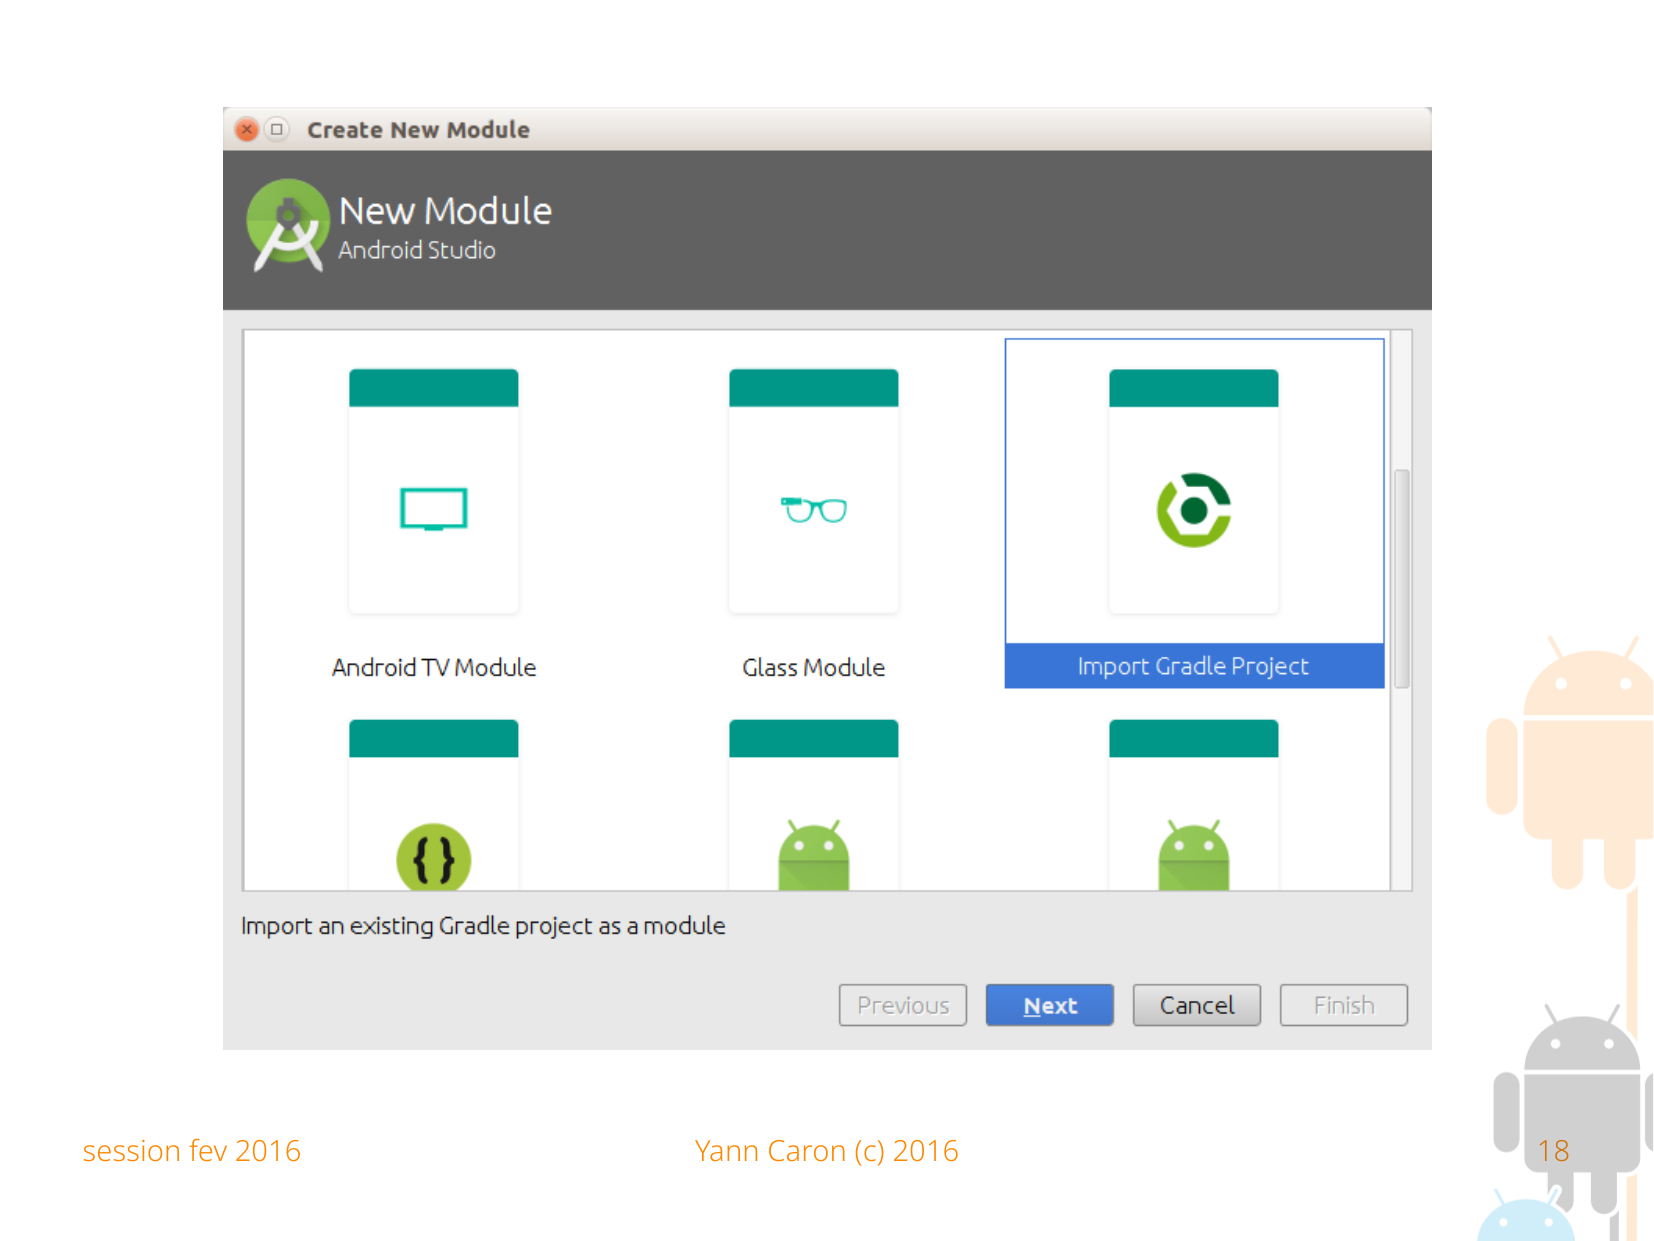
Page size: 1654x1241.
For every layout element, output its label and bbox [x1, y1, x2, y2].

picture [223, 107, 1654, 1241]
